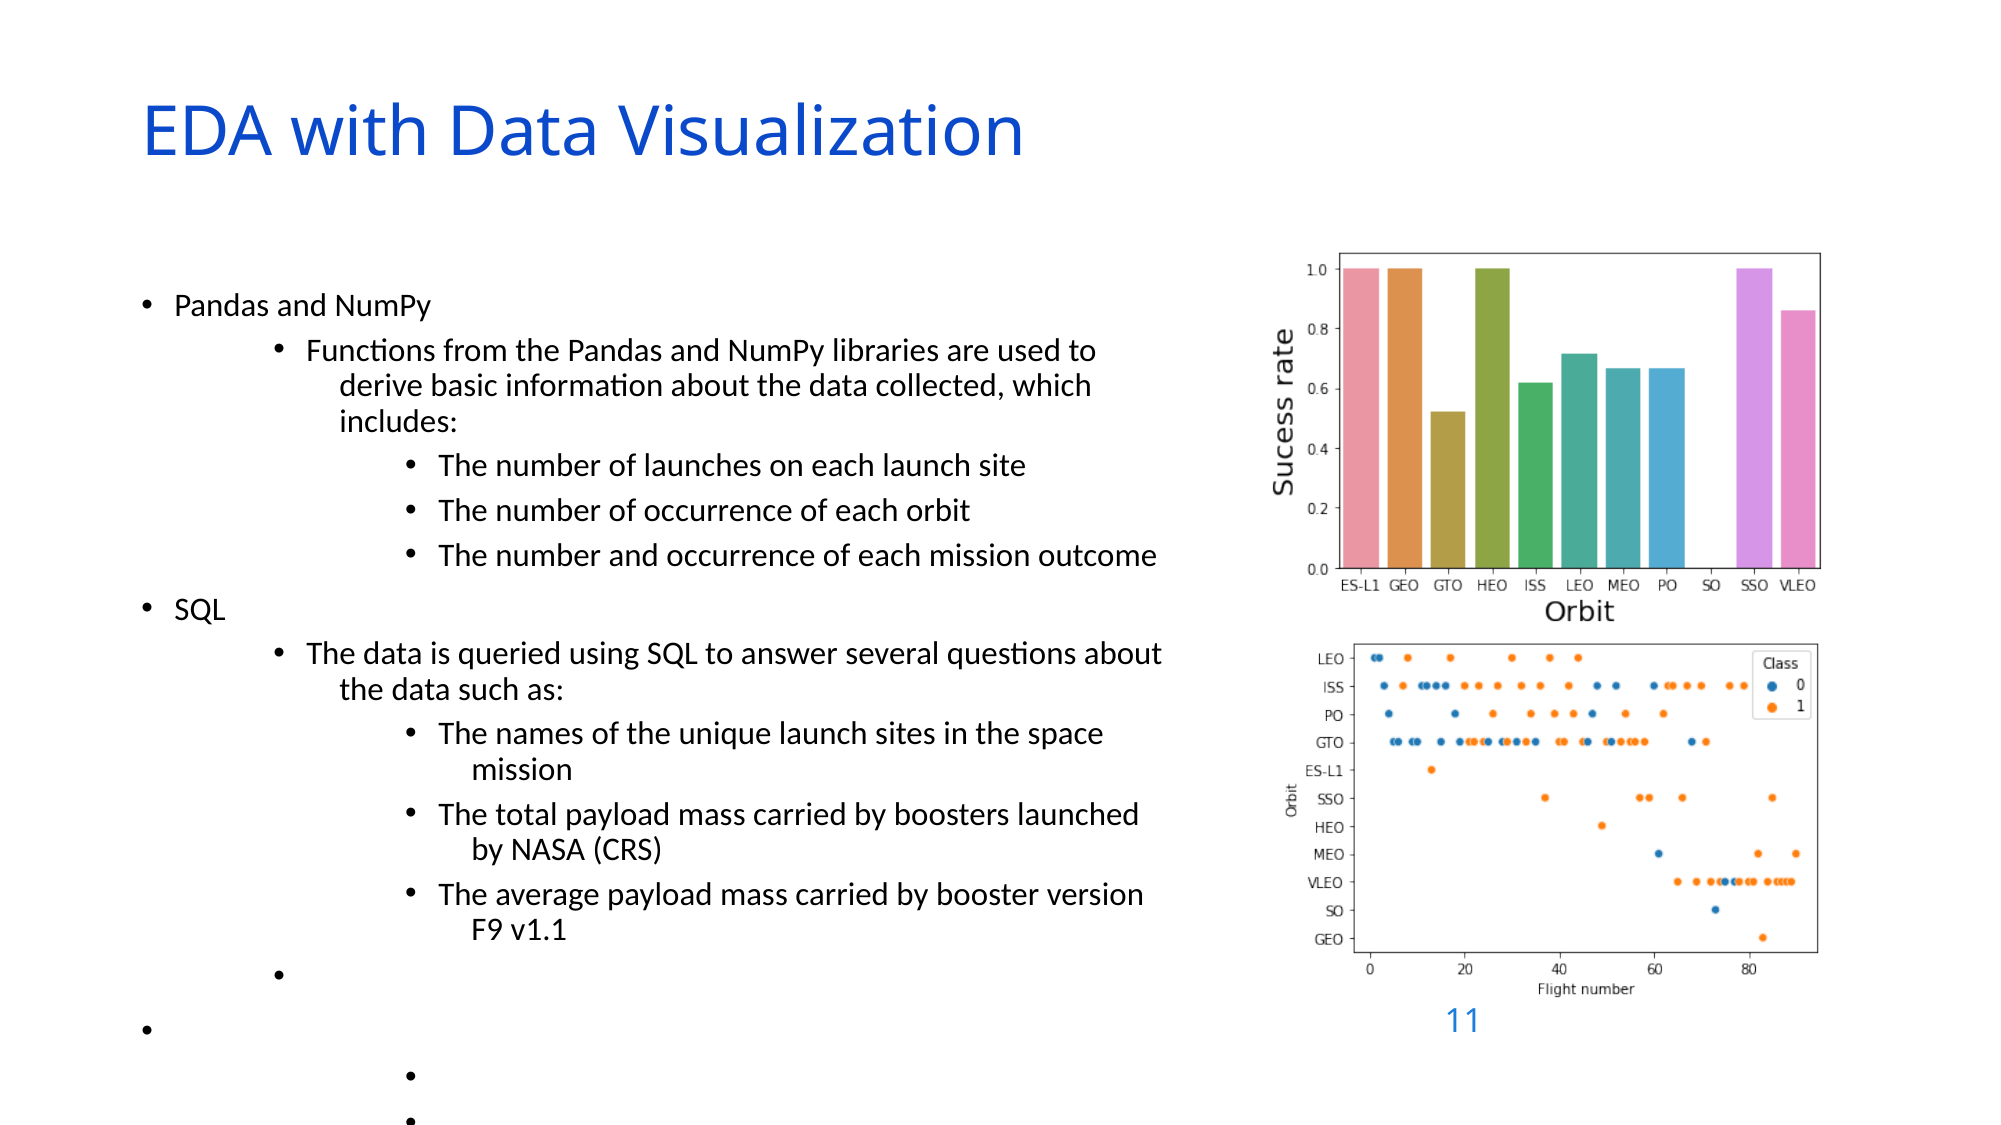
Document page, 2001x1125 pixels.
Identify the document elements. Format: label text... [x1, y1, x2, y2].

list Pandas and NumPy Functions from the Pandas and NumPy libraries are used to derive basic information about the data collected, which includes: The number of launches on each launch site The number of occurrence of each orbit The number and occurrence of each mission outcome SQL The data is queried using SQL to answer several questions about the data such as: The names of the unique launch sites in the space mission The total payload mass carried by boosters launched by NASA (CRS) The average payload mass carried by booster version F9 v1.1 [126, 280, 1193, 988]
slide_number 11 [1429, 988, 1880, 1055]
picture [1263, 244, 1830, 1006]
text_box EDA with Data Visualization [126, 88, 1852, 179]
